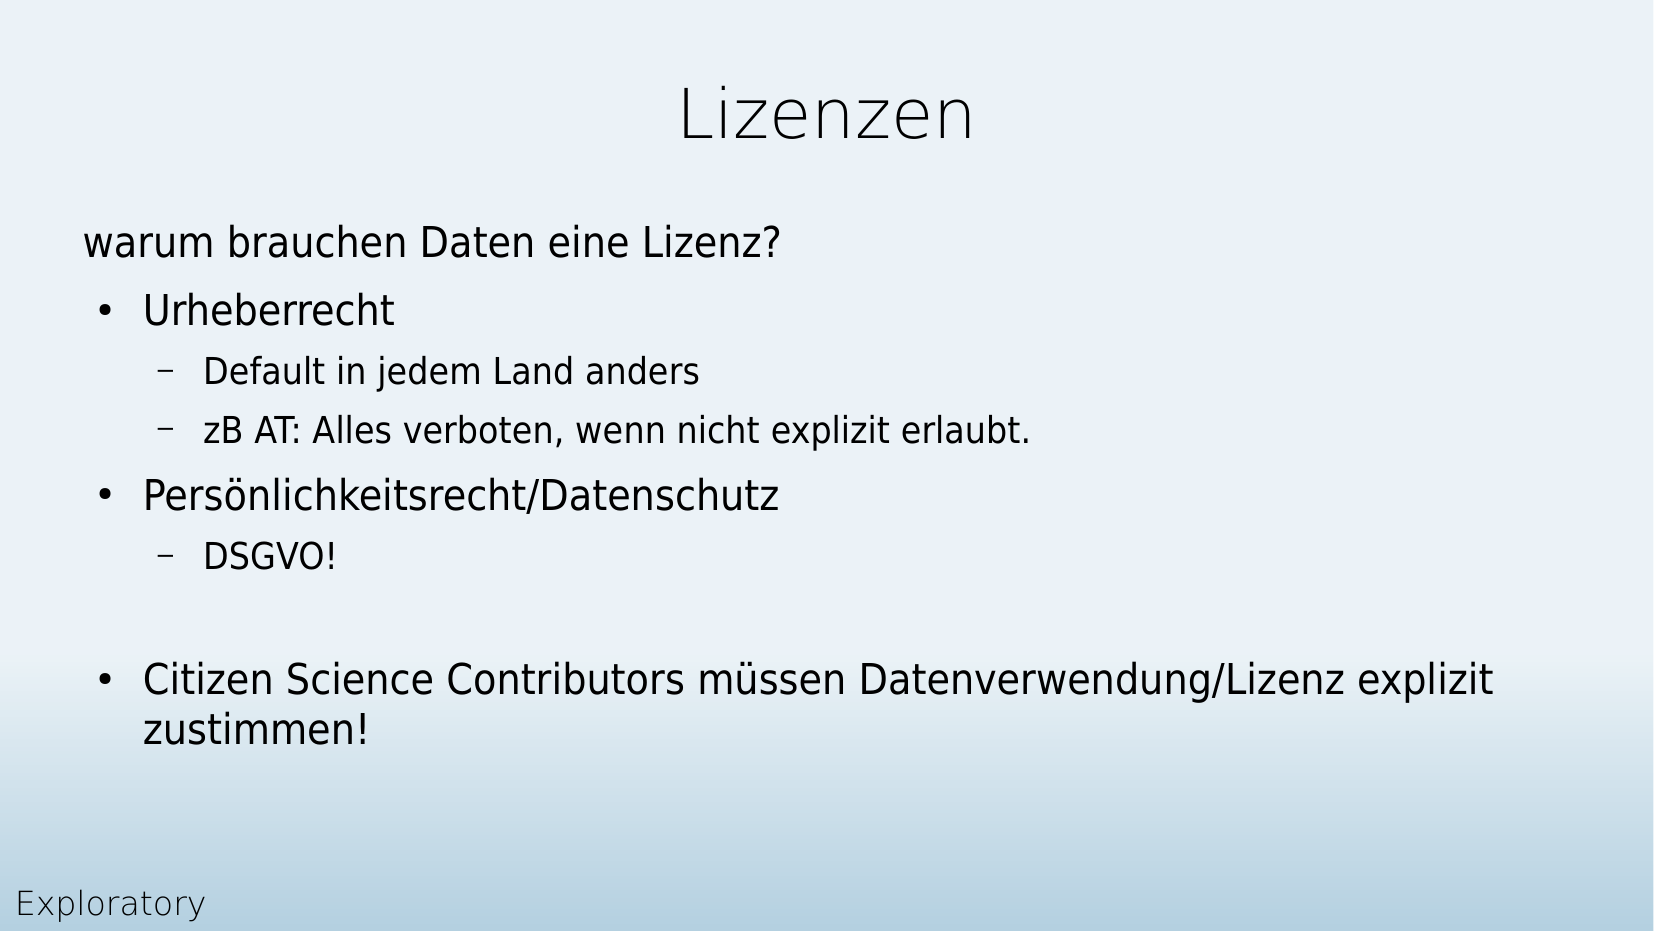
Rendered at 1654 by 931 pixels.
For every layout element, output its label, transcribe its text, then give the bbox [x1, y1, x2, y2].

title Lizenzen [82, 37, 1571, 193]
list warum brauchen Daten eine Lizenz? Urheberrecht Default in jedem Land anders zB AT: Alles verboten, wenn nicht explizit erlaubt. Persönlichkeitsrecht/Datenschutz DSGVO! Citizen Science Contributors müssen Datenverwendung/Lizenz explizit zustimmen! [82, 217, 1548, 757]
